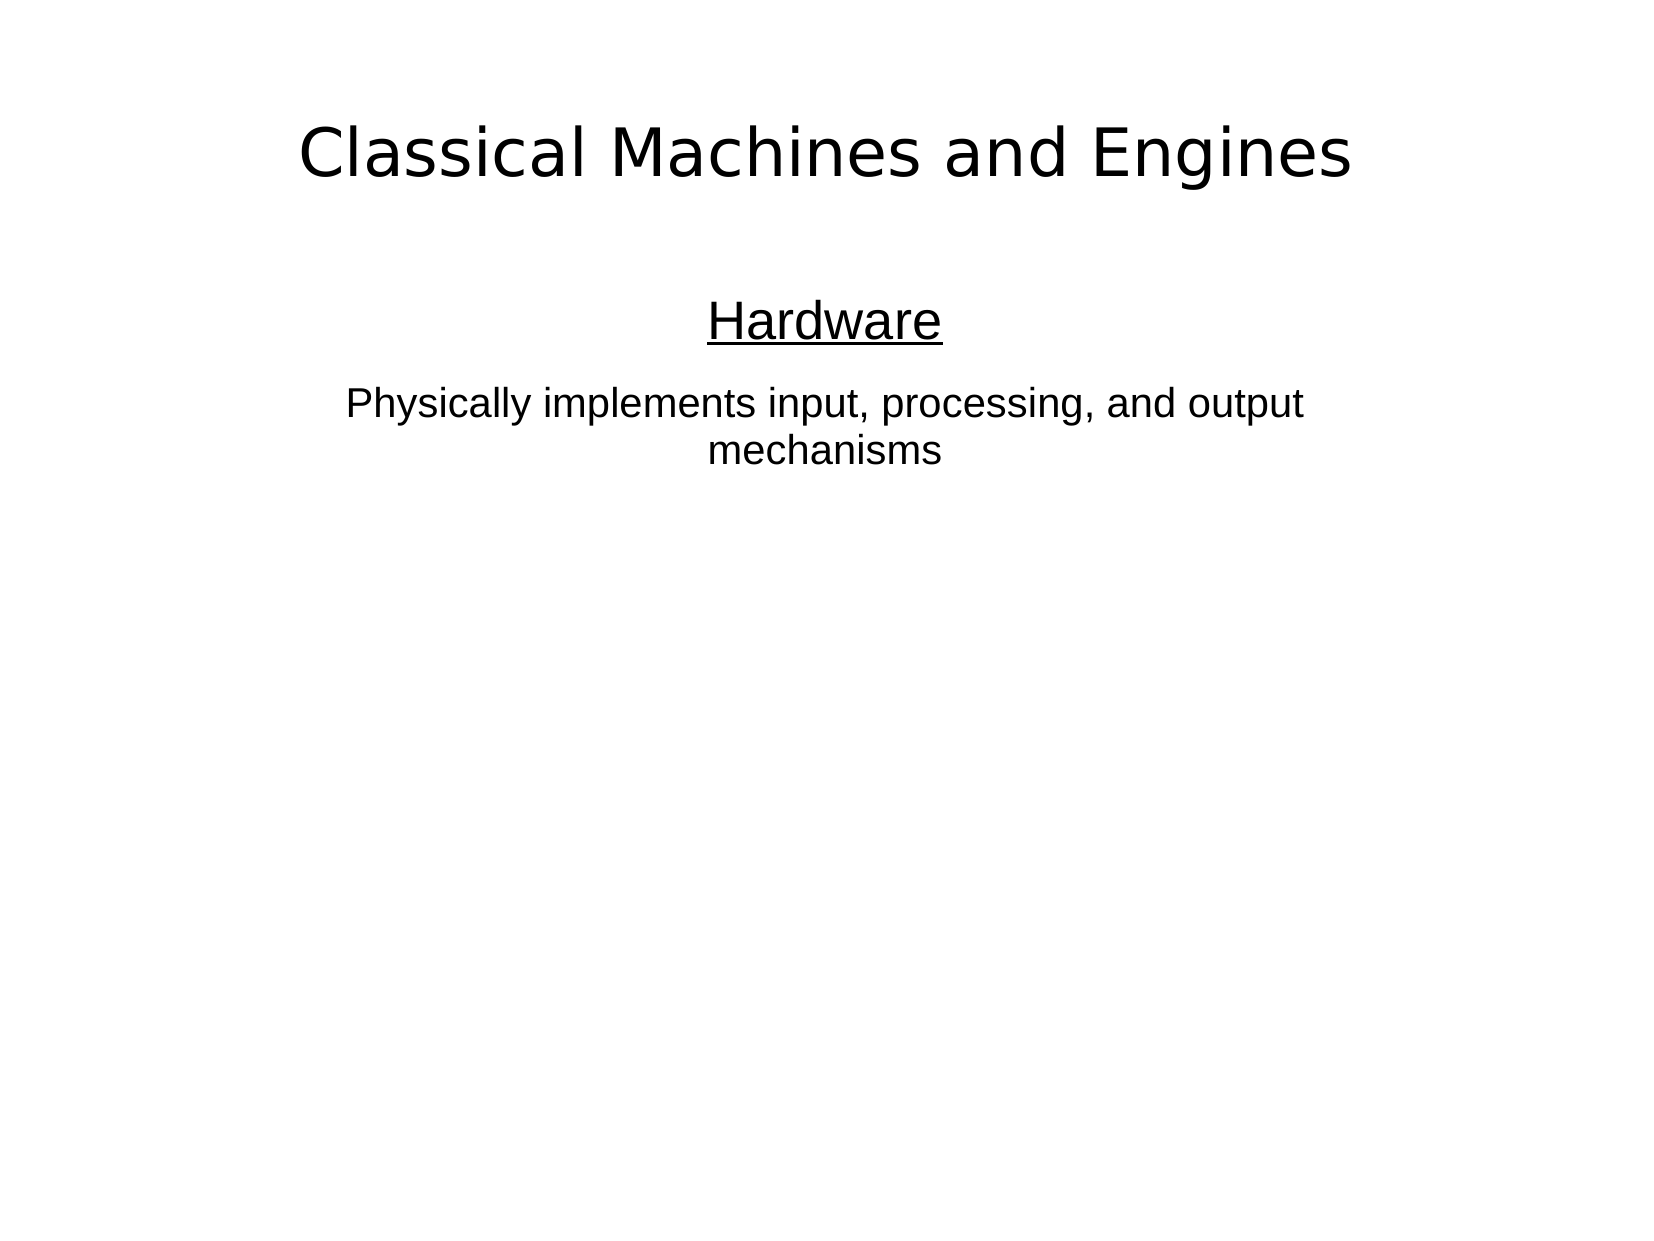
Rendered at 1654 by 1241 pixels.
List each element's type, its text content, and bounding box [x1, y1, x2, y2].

title Classical Machines and Engines [82, 49, 1571, 257]
list Hardware Physically implements input, processing, and output mechanisms [300, 290, 1351, 1201]
